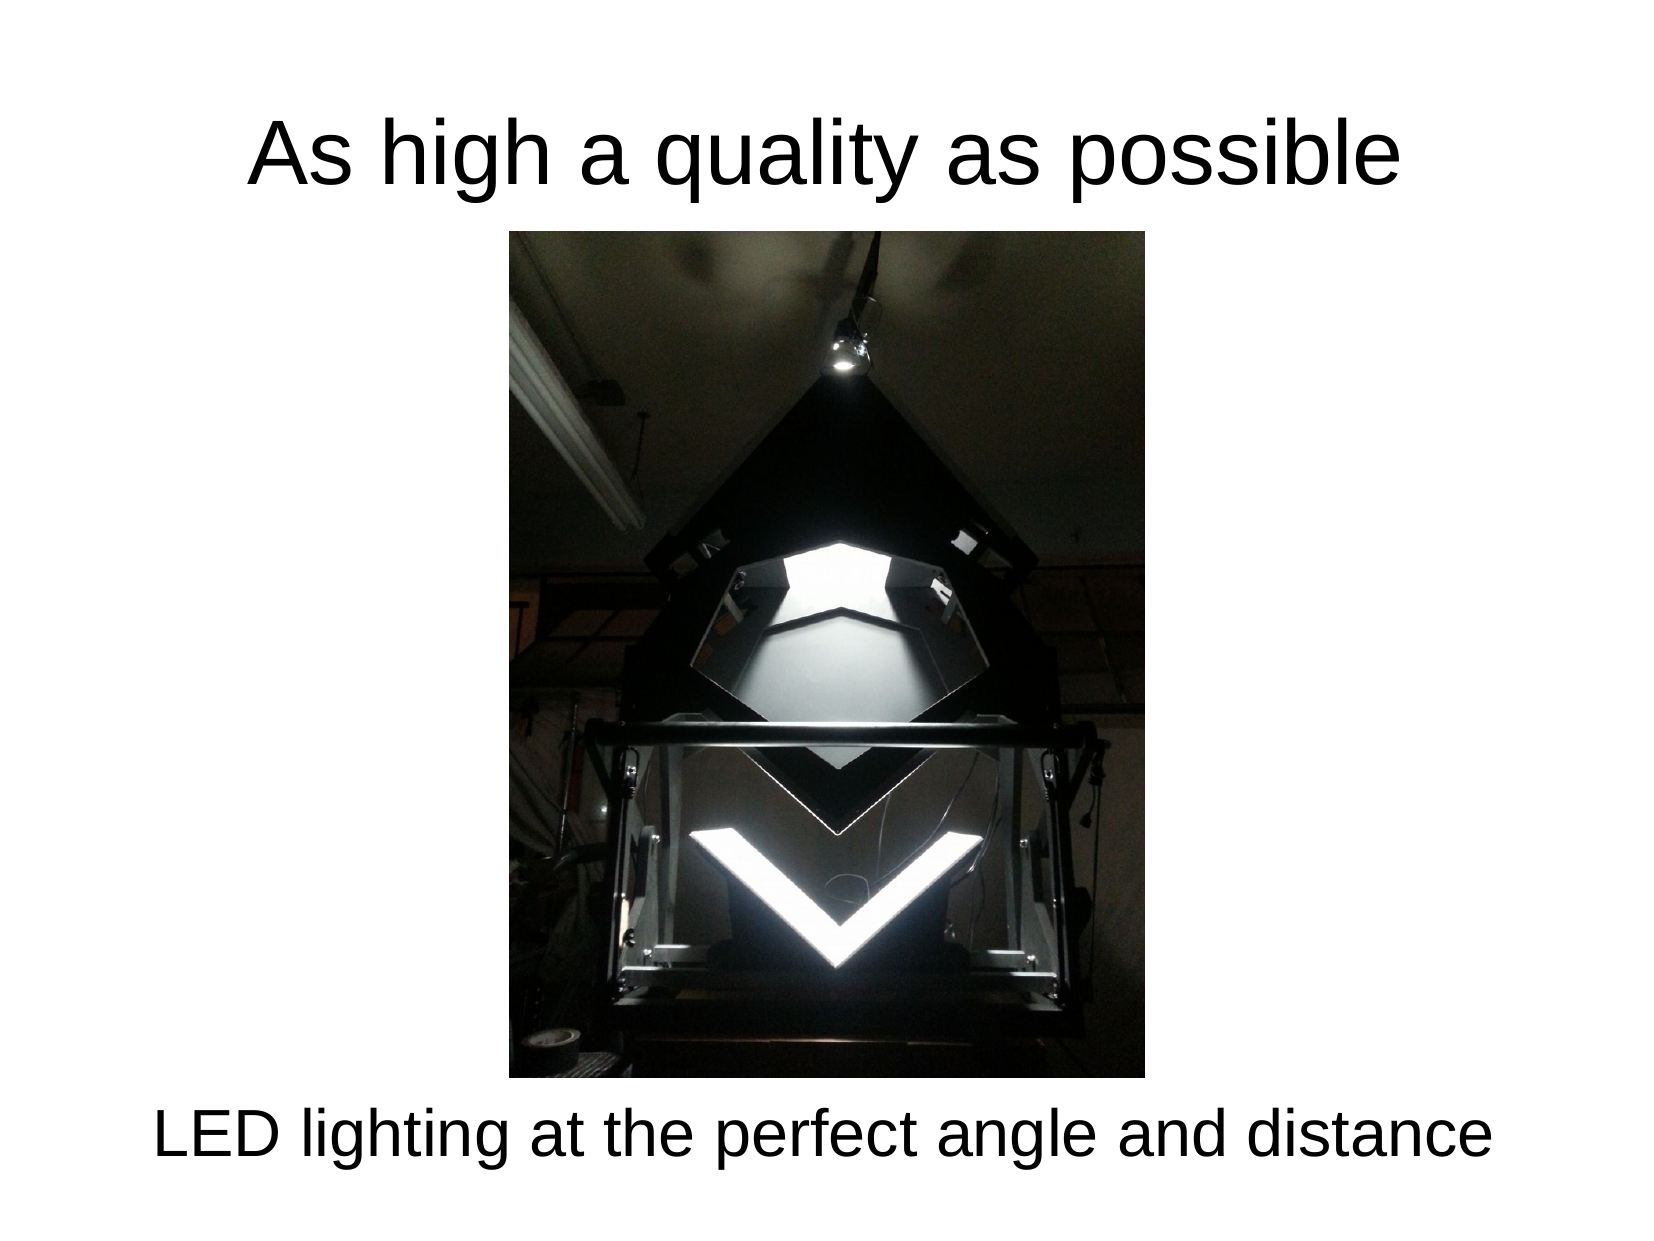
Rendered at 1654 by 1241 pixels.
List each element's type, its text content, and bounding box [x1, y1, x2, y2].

text_box LED lighting at the perfect angle and distance [137, 1088, 1517, 1179]
picture [509, 231, 1145, 1078]
title As high a quality as possible [82, 49, 1571, 257]
